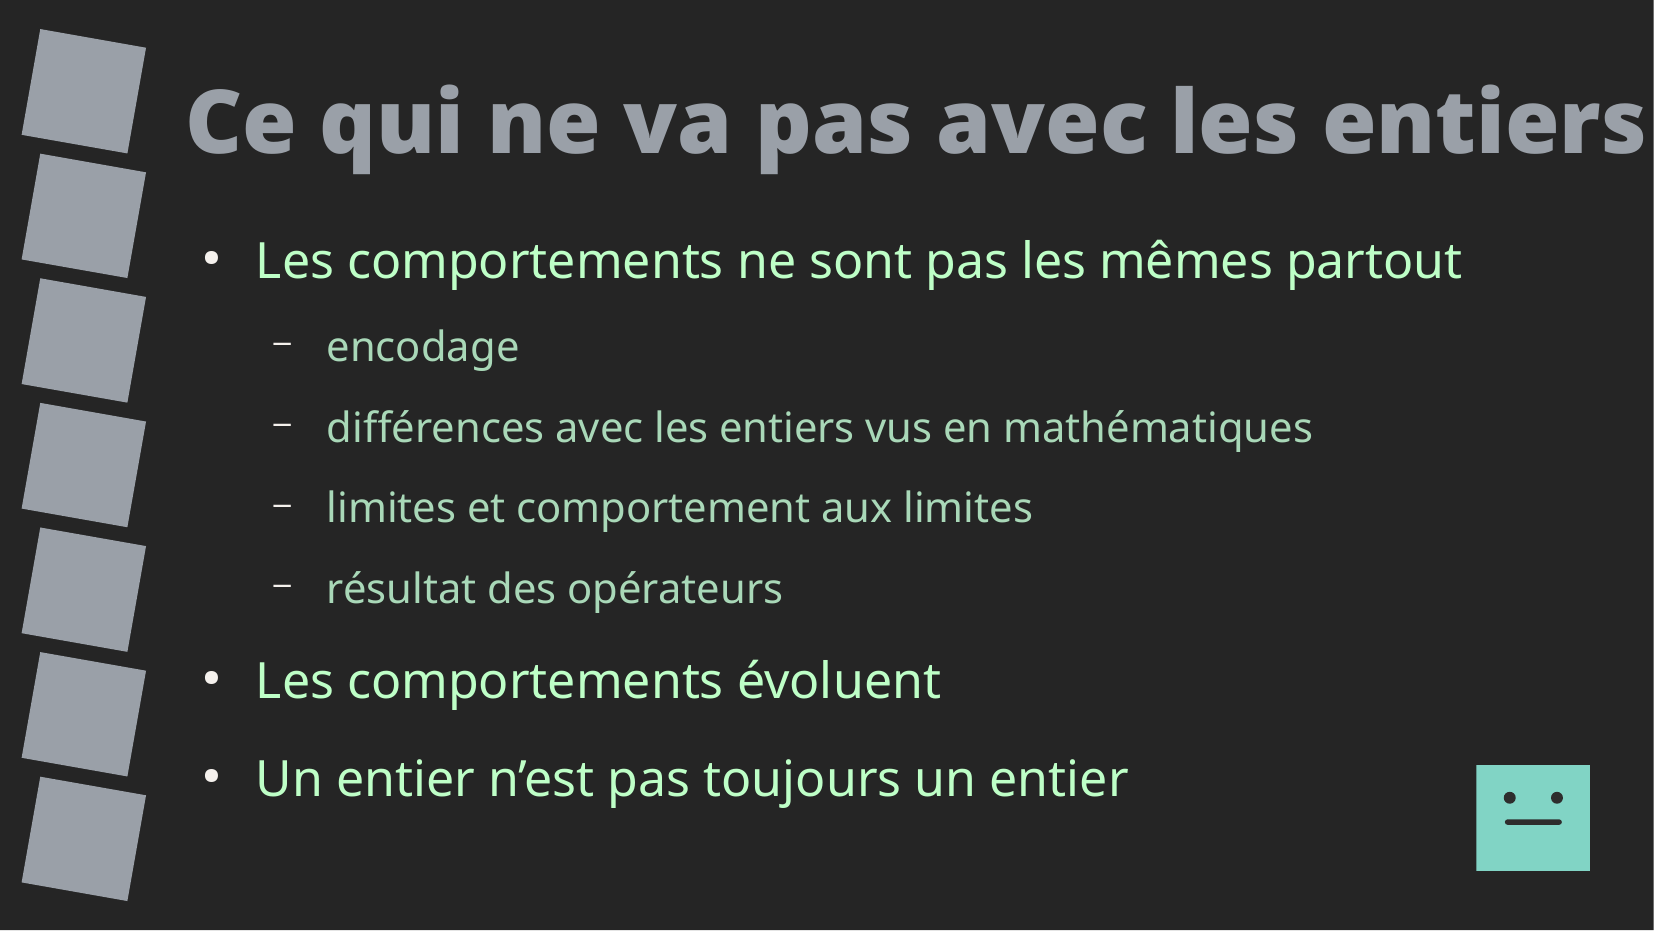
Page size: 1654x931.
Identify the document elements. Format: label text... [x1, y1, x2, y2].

title Ce qui ne va pas avec les entiers [184, 59, 1654, 154]
picture [1476, 764, 1591, 872]
list Les comportements ne sont pas les mêmes partout encodage différences avec les entiers vus en mathématiques limites et comportement aux limites résultat des opérateurs Les comportements évoluent Un entier n’est pas toujours un entier [184, 225, 1636, 901]
